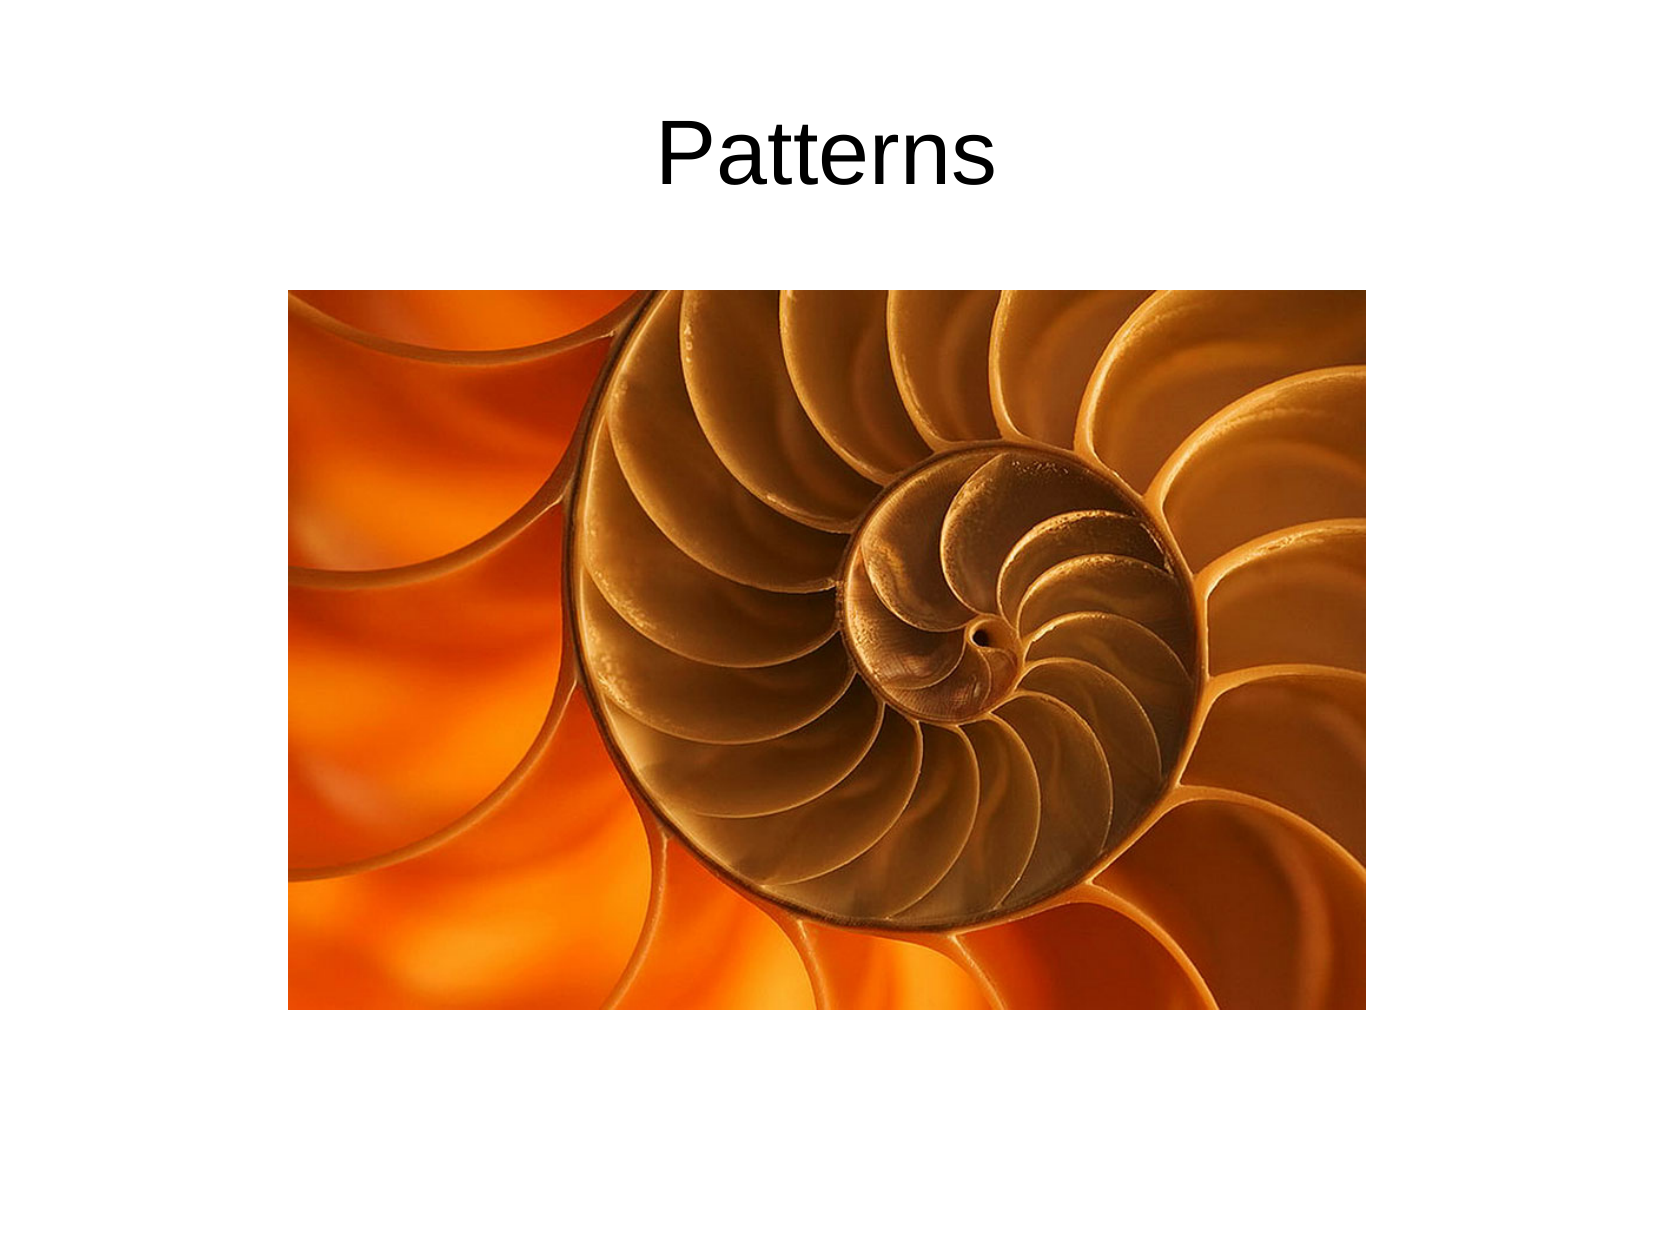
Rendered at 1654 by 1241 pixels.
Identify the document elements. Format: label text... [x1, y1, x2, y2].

picture [288, 290, 1366, 1010]
title Patterns [82, 49, 1571, 257]
